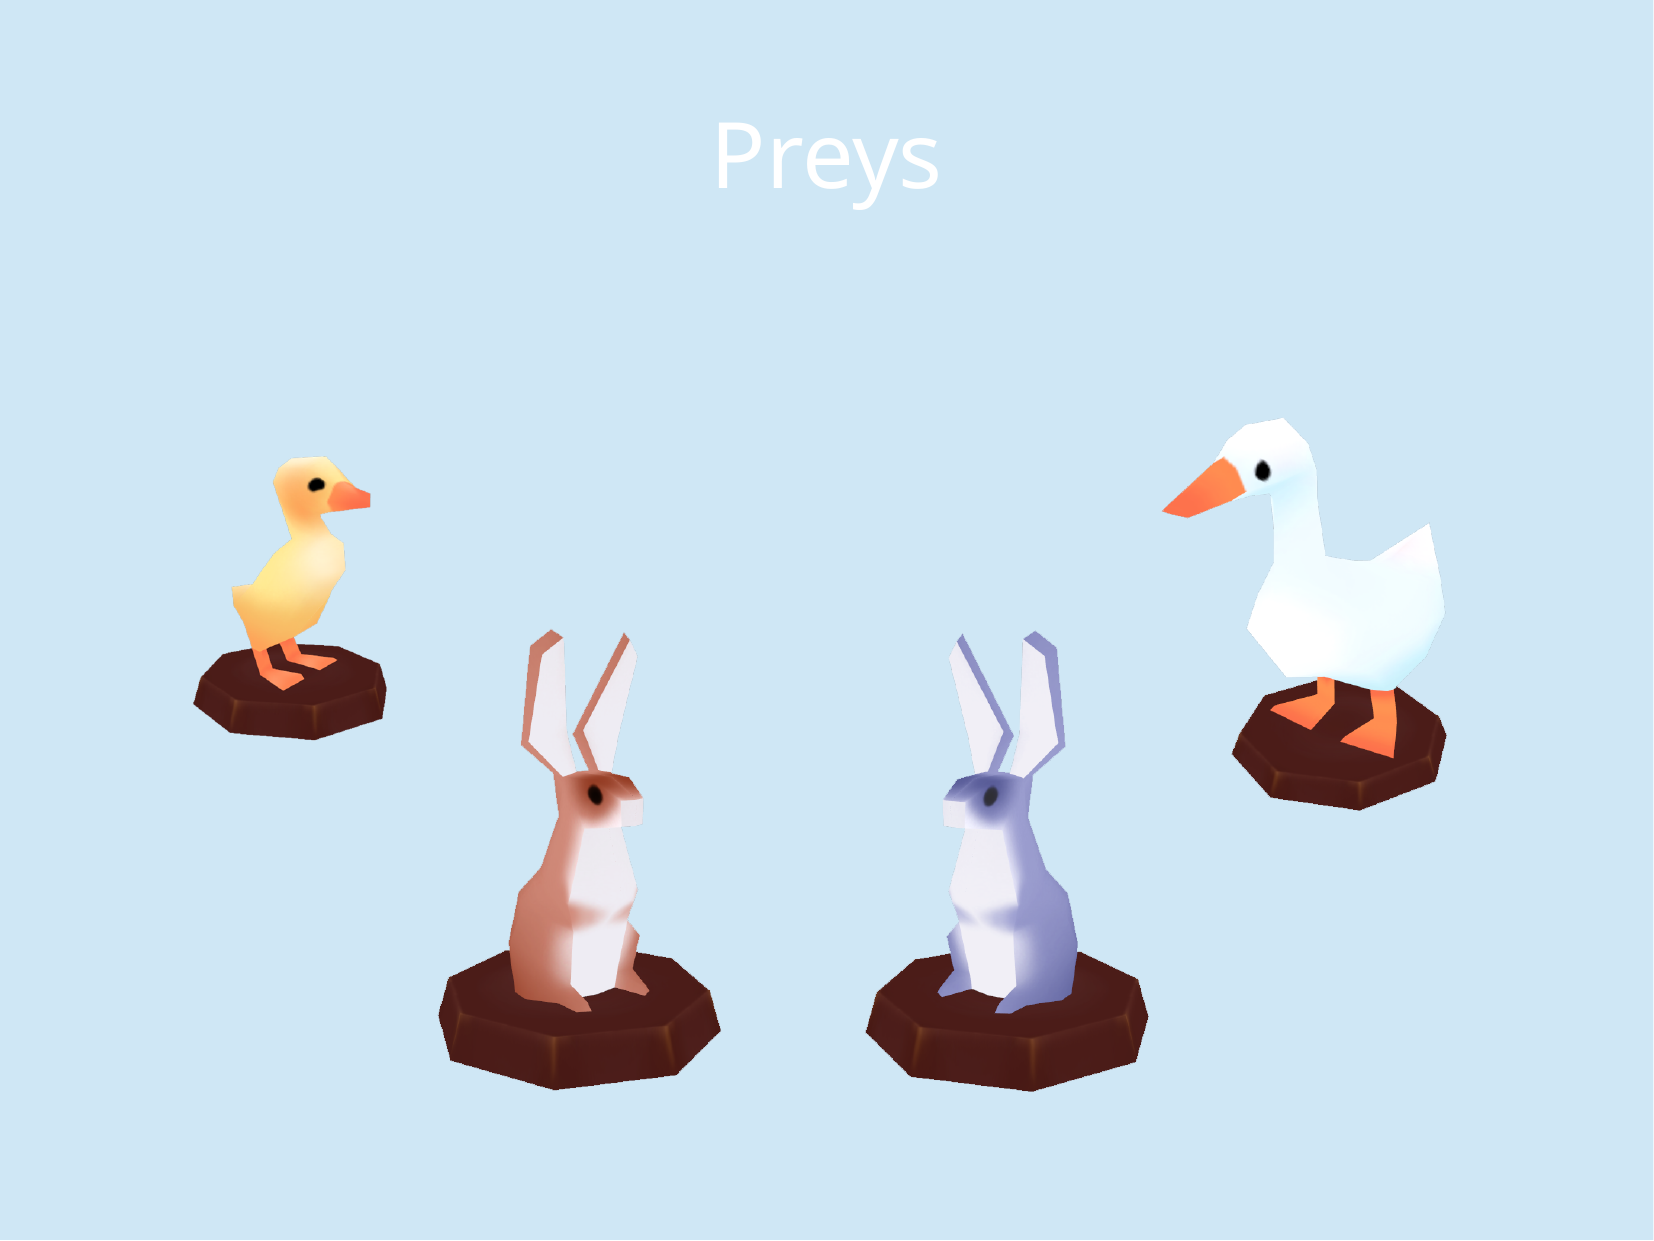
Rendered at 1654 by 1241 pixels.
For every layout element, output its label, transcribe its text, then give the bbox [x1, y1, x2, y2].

title Preys [82, 49, 1571, 257]
picture [118, 366, 1583, 1146]
